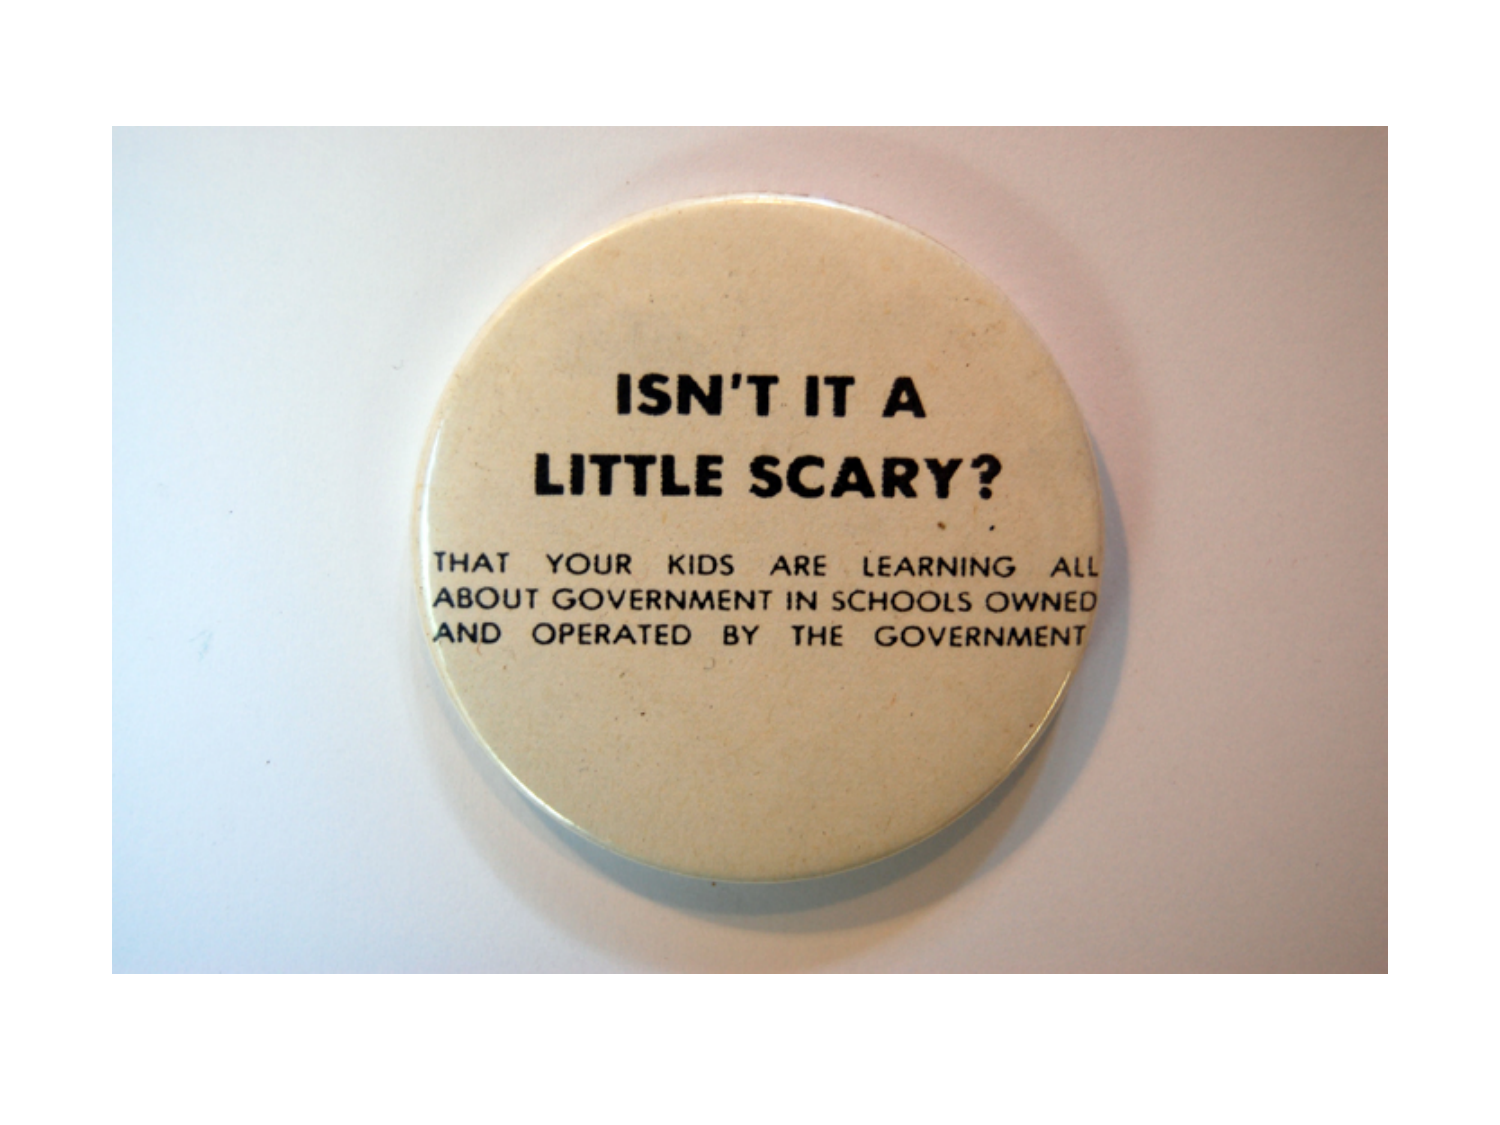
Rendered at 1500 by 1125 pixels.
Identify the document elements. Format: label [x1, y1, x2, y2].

picture [112, 126, 1388, 974]
